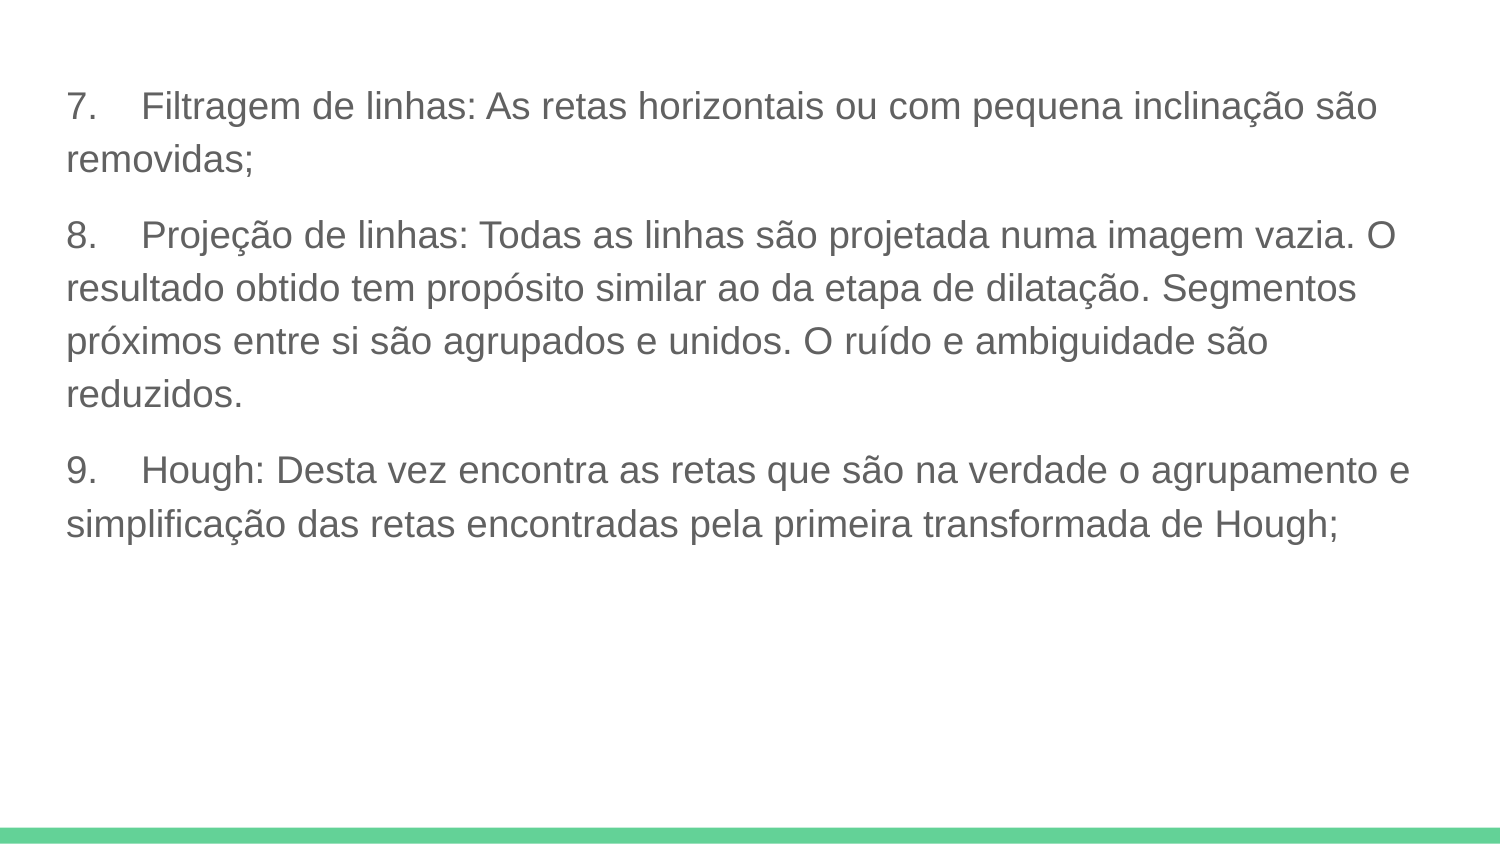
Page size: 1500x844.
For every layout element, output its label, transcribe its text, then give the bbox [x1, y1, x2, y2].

list 7. Filtragem de linhas: As retas horizontais ou com pequena inclinação são removidas; 8. Projeção de linhas: Todas as linhas são projetada numa imagem vazia. O resultado obtido tem propósito similar ao da etapa de dilatação. Segmentos próximos entre si são agrupados e unidos. O ruído e ambiguidade são reduzidos. 9. Hough: Desta vez encontra as retas que são na verdade o agrupamento e simplificação das retas encontradas pela primeira transformada de Hough; [51, 58, 1449, 750]
